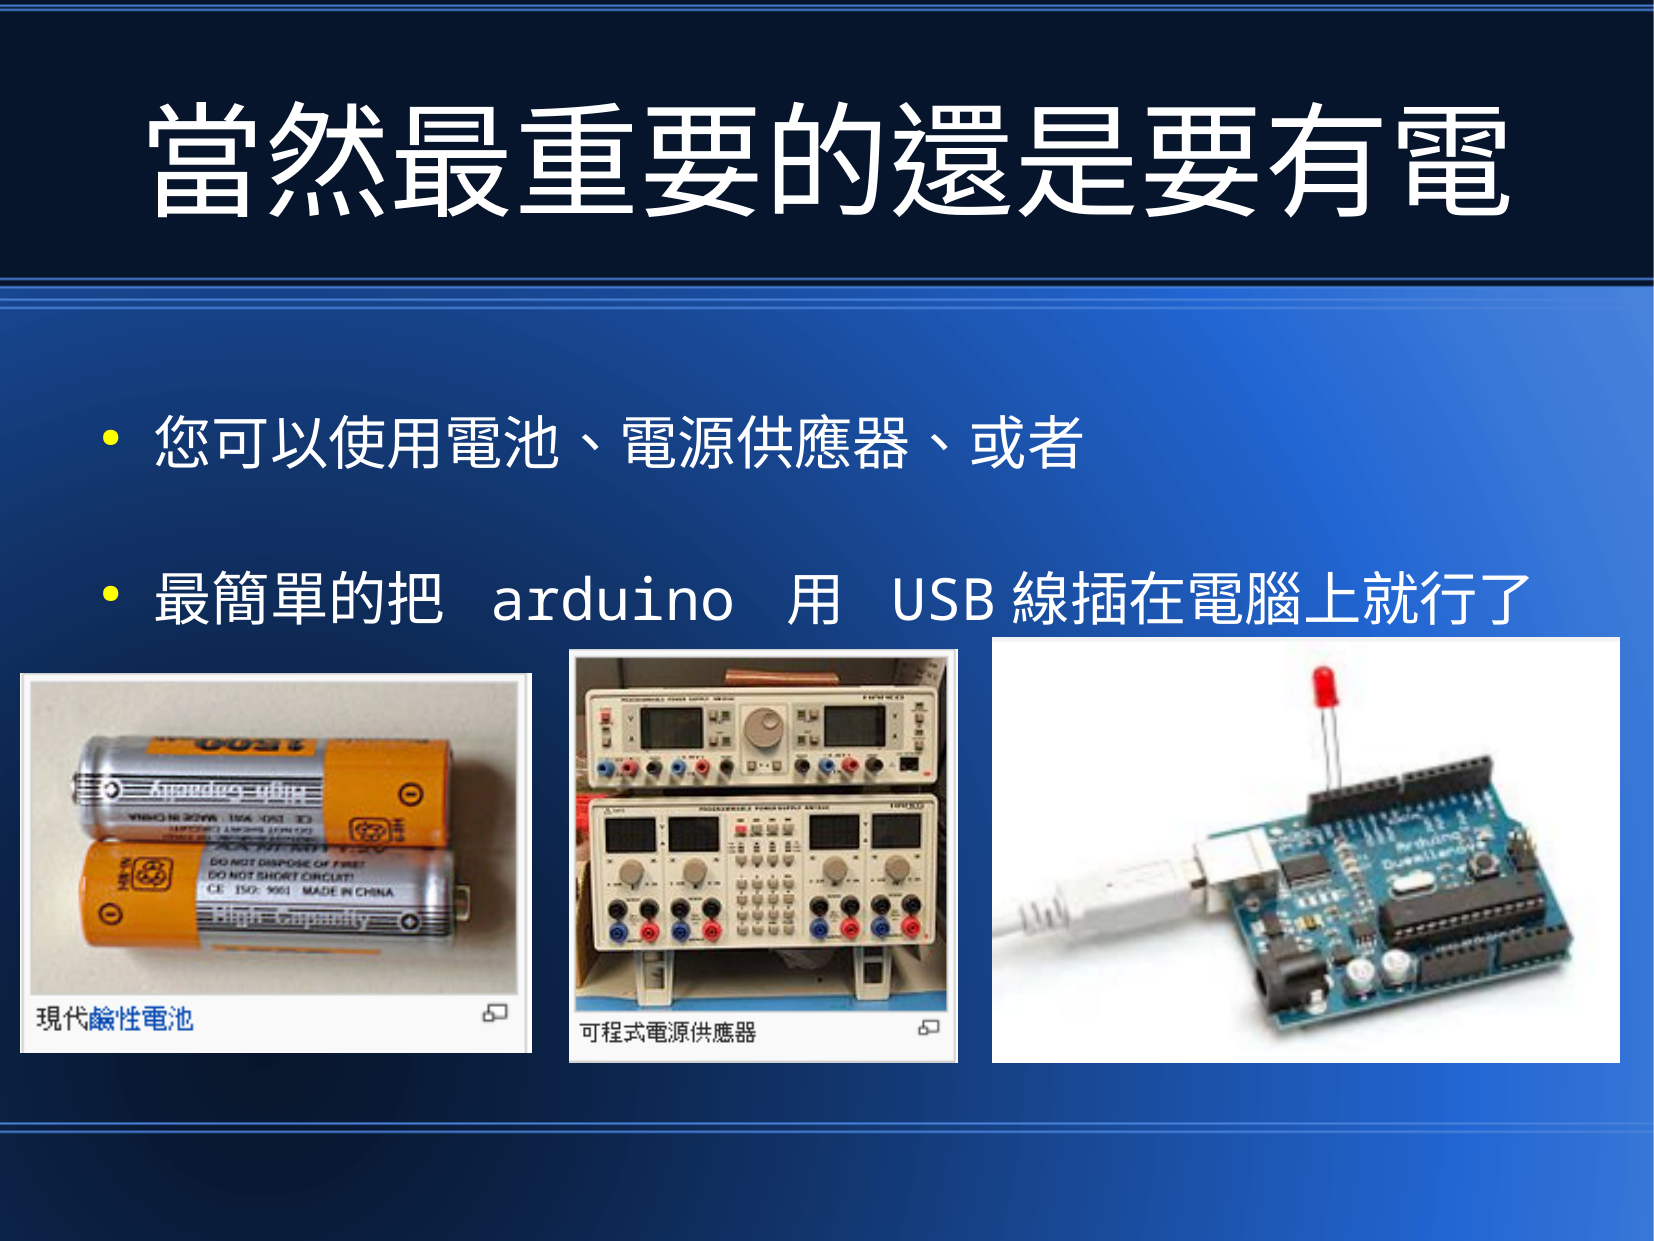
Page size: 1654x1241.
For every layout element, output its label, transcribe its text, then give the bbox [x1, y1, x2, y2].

picture [0, 0, 1654, 1241]
title 當然最重要的還是要有電 [82, 49, 1571, 257]
list 您可以使用電池、電源供應器、或者 最簡單的把 arduino 用 USB線插在電腦上就行了 [82, 355, 1571, 1241]
